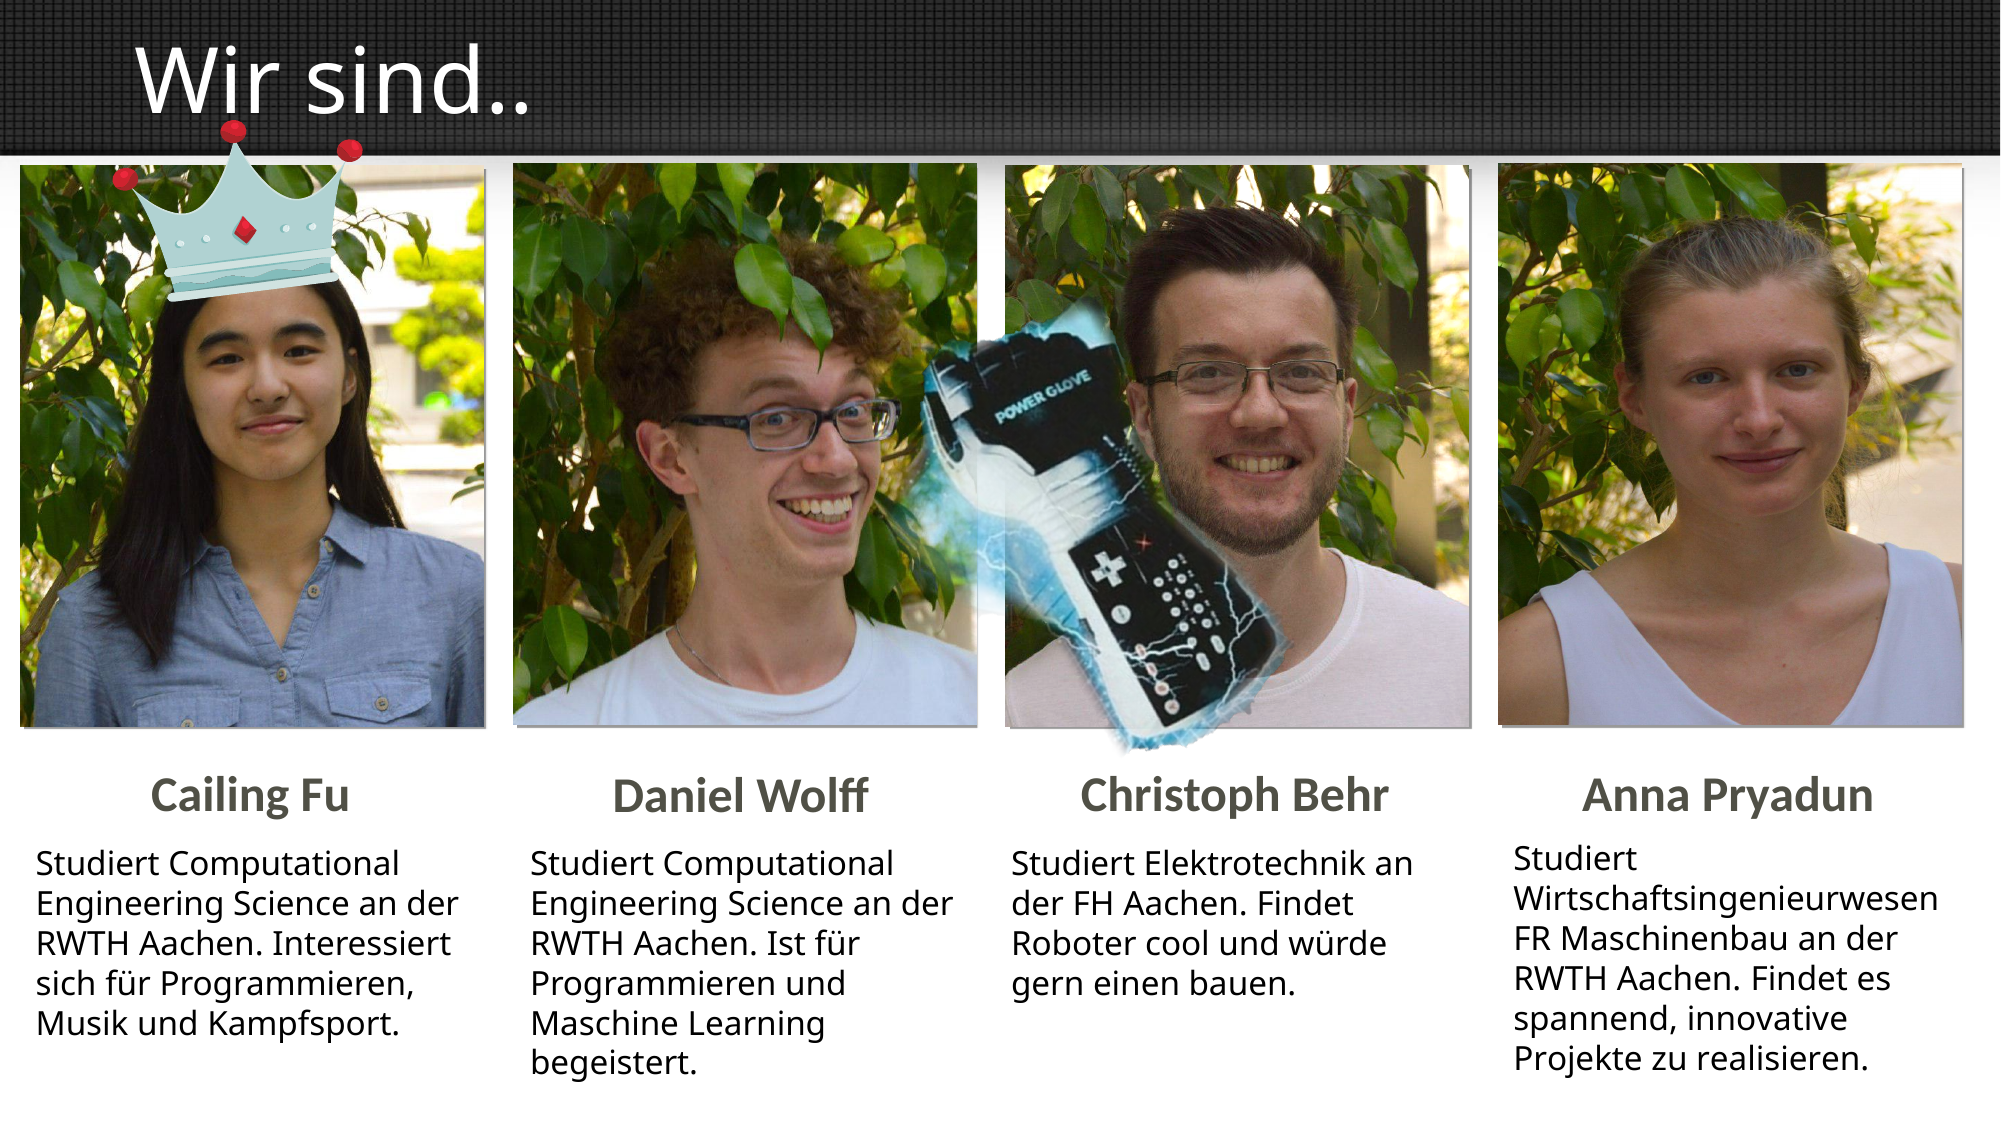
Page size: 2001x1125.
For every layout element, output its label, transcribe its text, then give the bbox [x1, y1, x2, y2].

text_box Studiert Elektrotechnik an der FH Aachen. Findet Roboter cool und würde gern einen bauen. [996, 834, 1465, 971]
text_box Studiert Computational Engineering Science an der RWTH Aachen. Ist für Programmieren und Maschine Learning begeistert. [515, 834, 978, 1053]
text_box Studiert Computational Engineering Science an der RWTH Aachen. Interessiert sich für Programmieren, Musik und Kampfsport. [20, 835, 484, 1053]
text_box Christoph Behr [1157, 754, 1409, 830]
text_box Daniel Wolff [597, 755, 889, 831]
text_box Christoph Behr [1065, 768, 1141, 830]
picture [20, 119, 484, 727]
picture [1498, 163, 1962, 725]
text_box Studiert Wirtschaftsingenieurwesen FR Maschinenbau an der RWTH Aachen. Findet es spannend, innovative Projekte zu realisieren. [1498, 829, 1962, 1088]
title Wir sind.. [119, 0, 1845, 193]
text_box Anna Pryadun [1567, 754, 1893, 829]
picture [513, 163, 1469, 837]
text_box Cailing Fu [136, 754, 368, 830]
